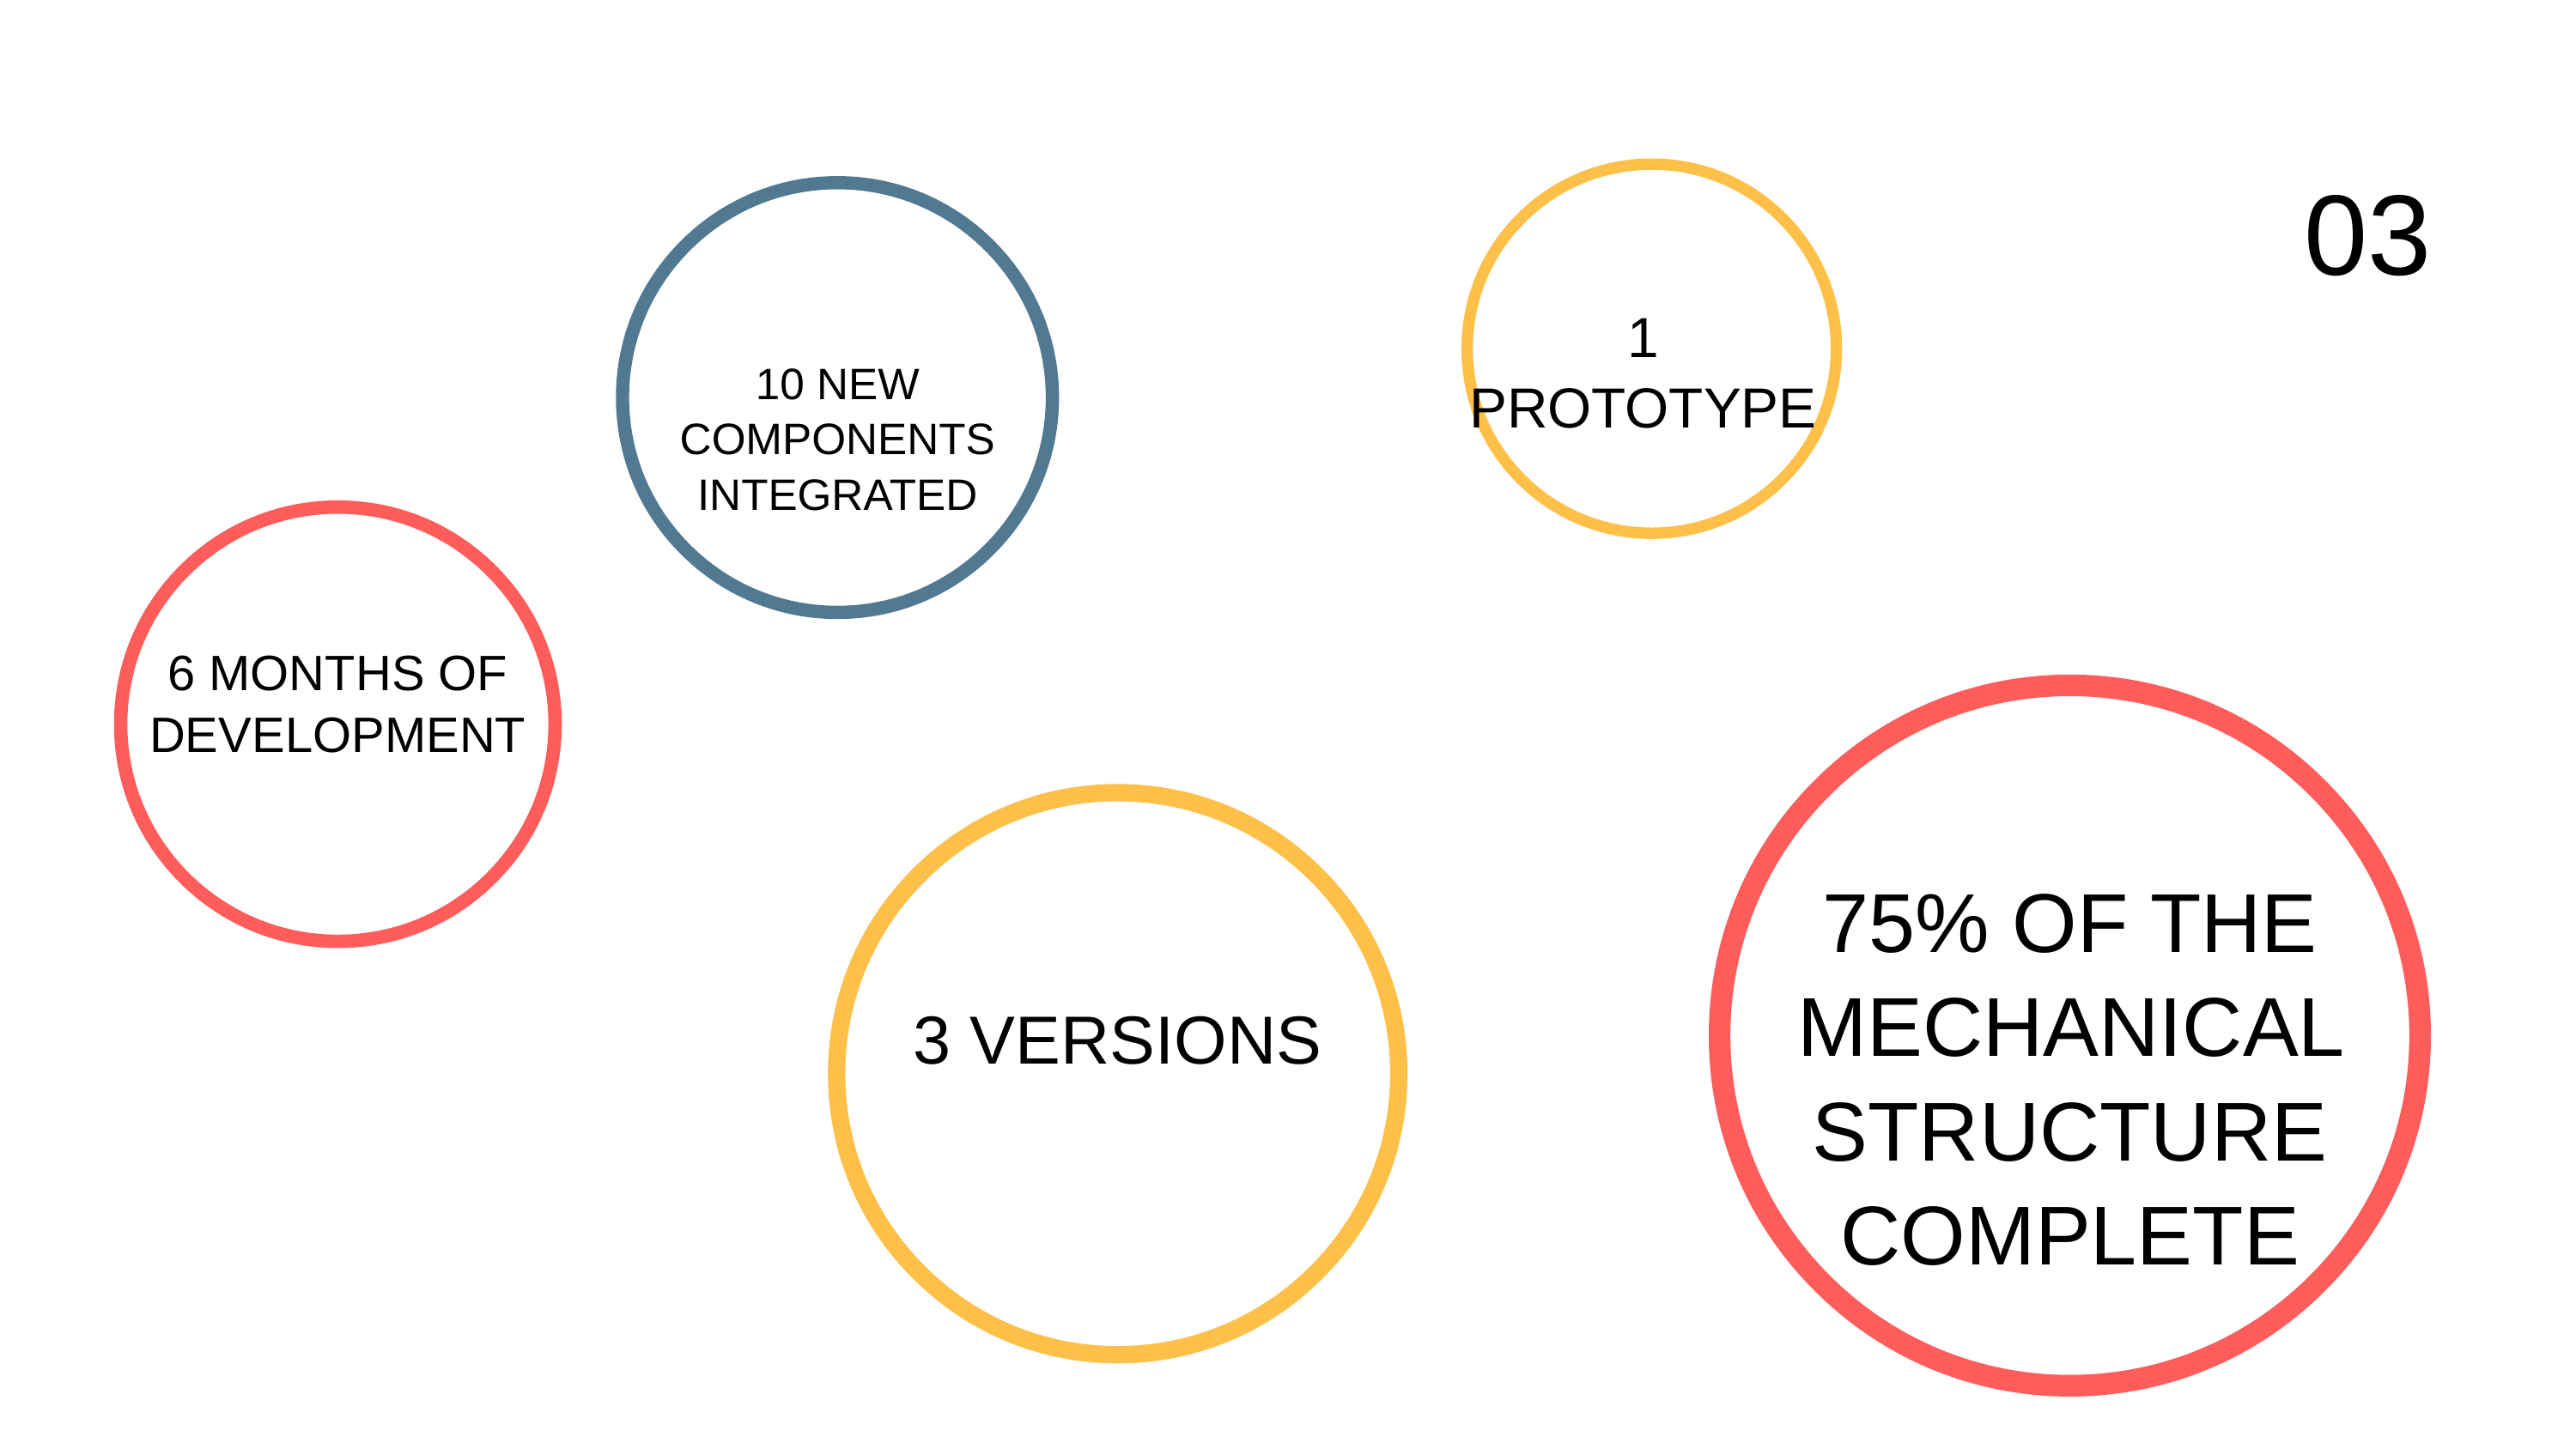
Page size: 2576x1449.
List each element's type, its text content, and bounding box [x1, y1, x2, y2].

text_box [1467, 158, 1843, 429]
text_box [1481, 434, 1822, 539]
text_box 75% OF THE MECHANICAL STRUCTURE COMPLETE [1771, 864, 2370, 1266]
text_box 10 NEW COMPONENTS INTEGRATED [629, 352, 1046, 512]
text_box [839, 784, 1396, 992]
text_box [163, 865, 512, 949]
text_box [828, 997, 838, 1150]
text_box [616, 176, 1060, 474]
text_box [131, 500, 545, 638]
text_box [1397, 996, 1408, 1152]
text_box 1 PROTOTYPE [1461, 298, 1825, 434]
text_box [1791, 1266, 2348, 1397]
text_box [1709, 674, 2432, 1238]
text_box 03 [2278, 161, 2432, 299]
text_box 3 VERSIONS [838, 992, 1397, 1246]
text_box [647, 512, 1028, 620]
text_box [884, 1246, 1351, 1364]
text_box 6 MONTHS OF DEVELOPMENT [31, 638, 645, 865]
